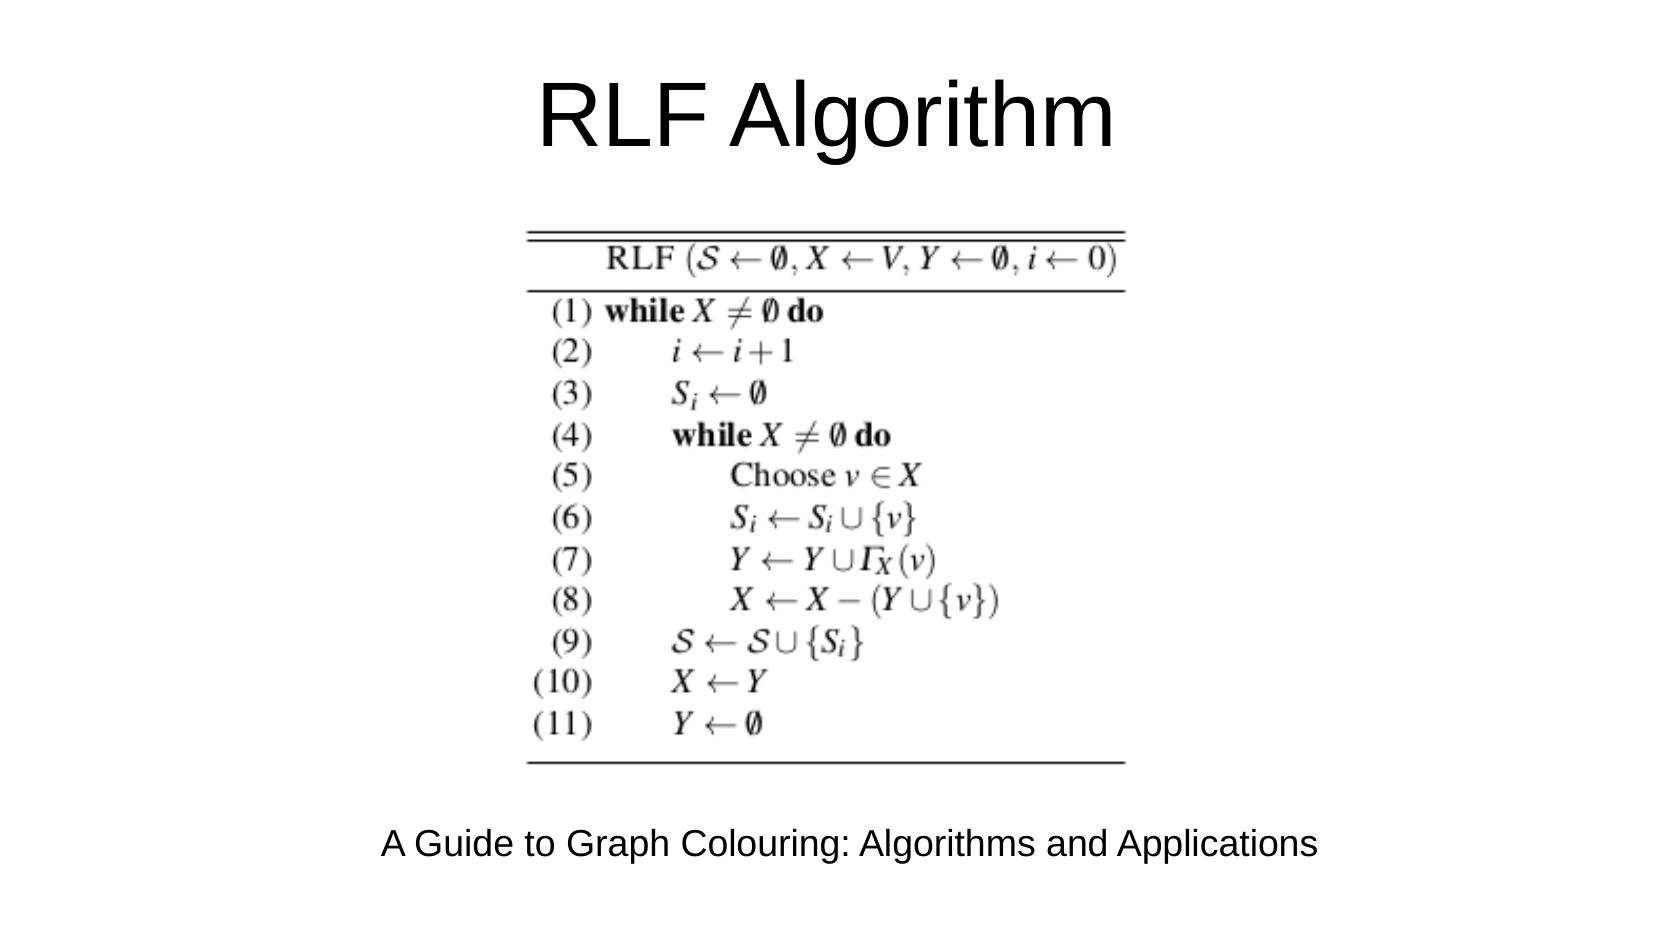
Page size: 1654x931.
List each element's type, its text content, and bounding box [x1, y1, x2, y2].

text_box A Guide to Graph Colouring: Algorithms and Applications [366, 814, 1334, 872]
picture [472, 177, 1192, 814]
title RLF Algorithm [82, 37, 1571, 193]
